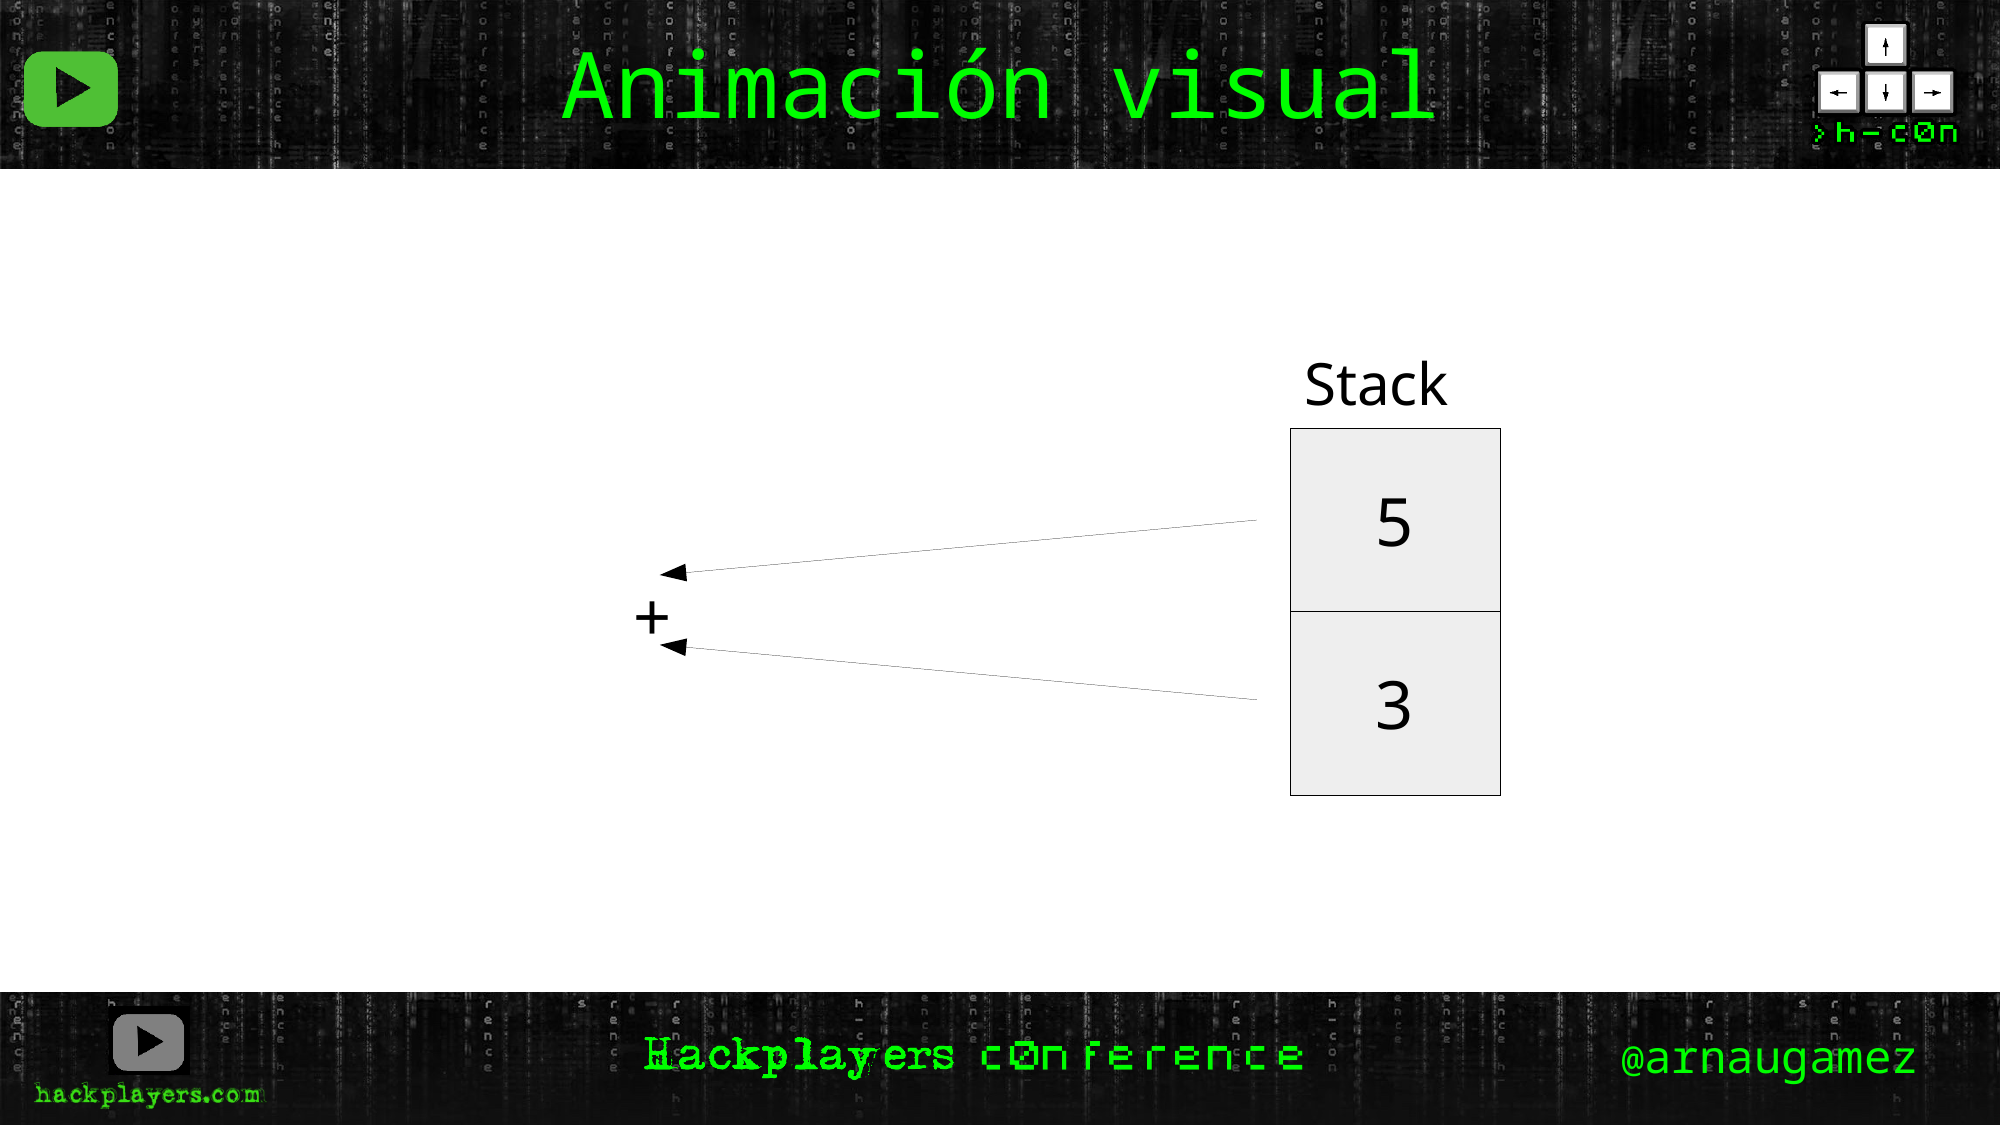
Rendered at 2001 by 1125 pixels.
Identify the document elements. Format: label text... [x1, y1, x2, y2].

title Animación visual [256, 0, 1745, 166]
text_box 5 [1290, 428, 1501, 612]
picture [0, 992, 2000, 1125]
text_box + [619, 562, 745, 679]
text_box Stack [1289, 340, 1500, 425]
text_box 3 [1290, 612, 1501, 796]
picture [0, 0, 2000, 169]
